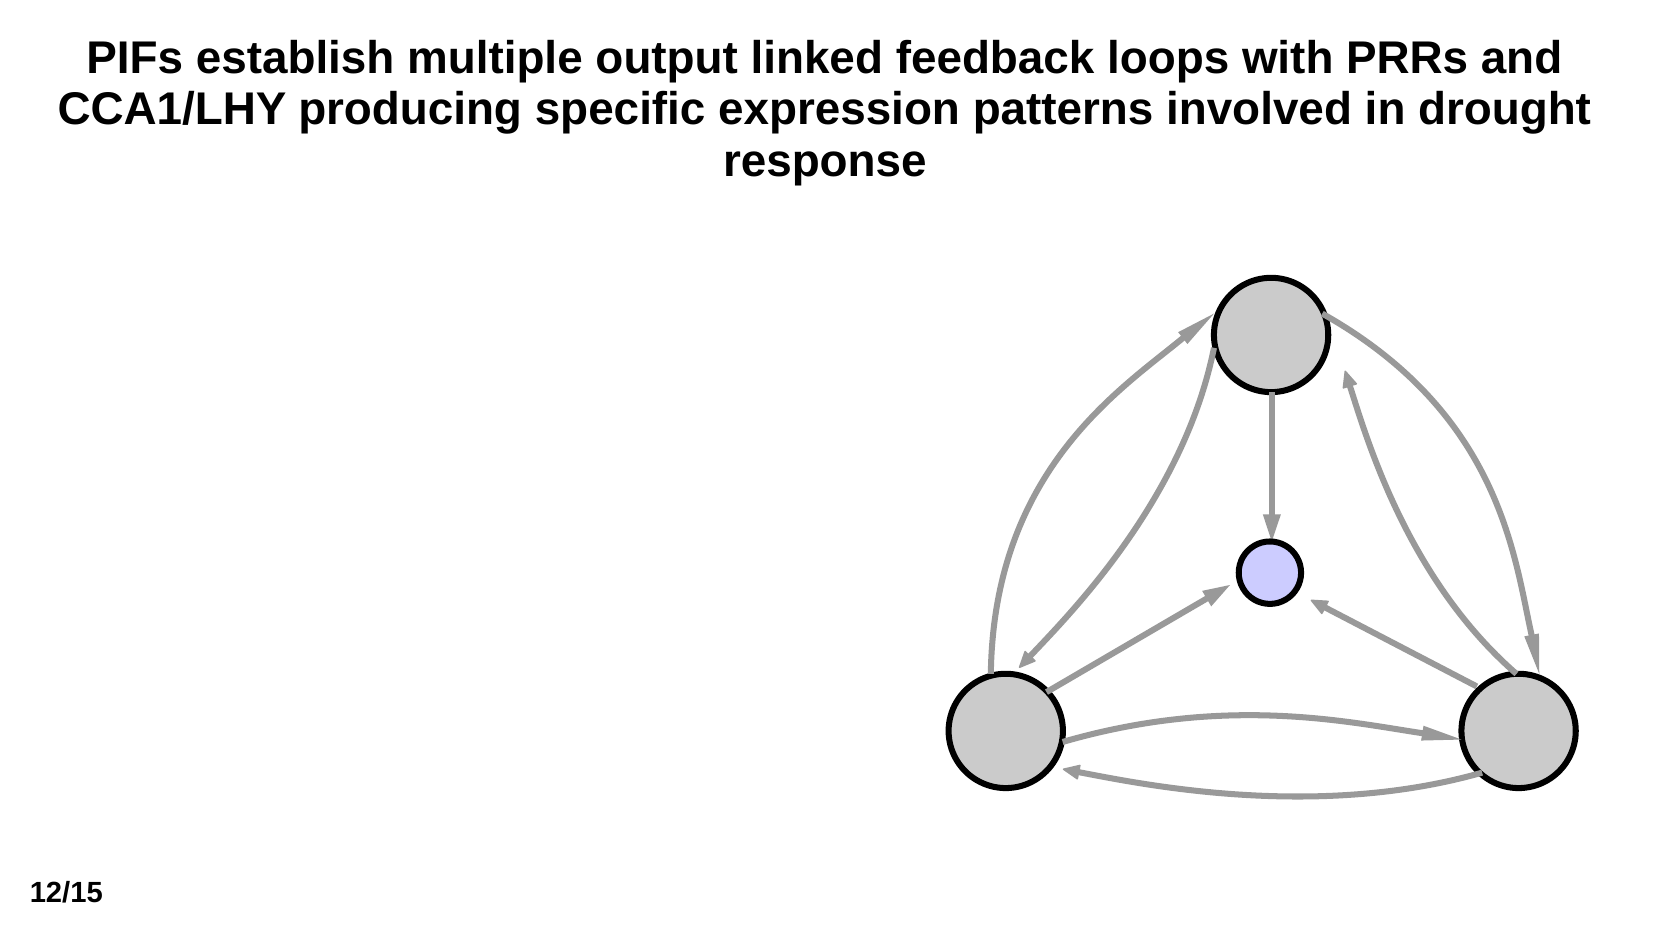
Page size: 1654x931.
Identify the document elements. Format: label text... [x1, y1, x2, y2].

title PIFs establish multiple output linked feedback loops with PRRs and CCA1/LHY producing specific expression patterns involved in drought response [30, 0, 1621, 221]
text_box [1238, 541, 1302, 604]
text_box [1213, 277, 1329, 393]
text_box [948, 673, 1063, 789]
text_box 12/15 [15, 840, 121, 917]
text_box [1461, 673, 1576, 789]
